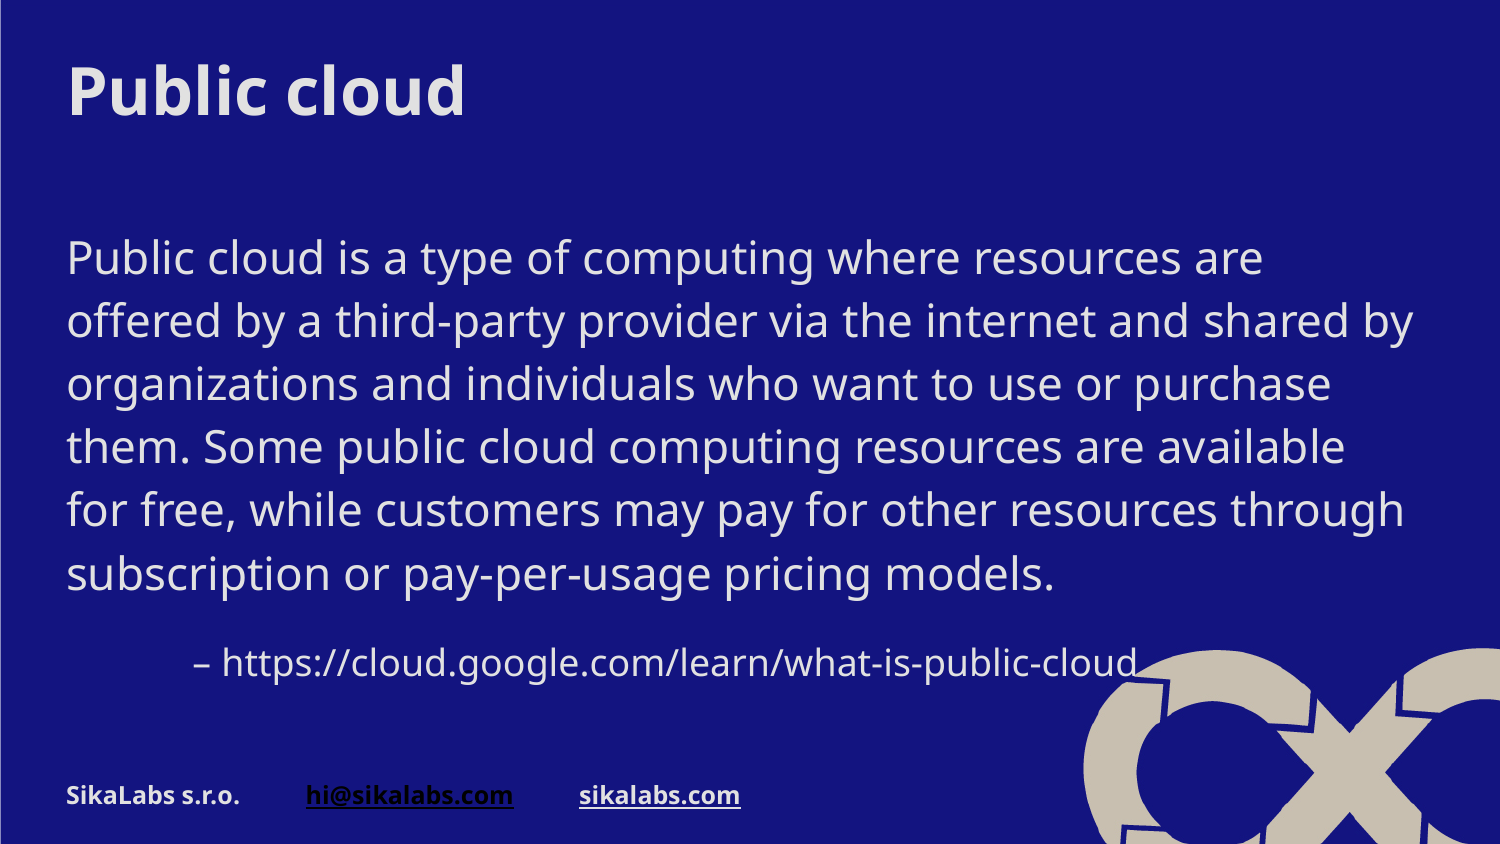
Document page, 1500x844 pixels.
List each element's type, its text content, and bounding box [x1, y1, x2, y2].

picture [0, 0, 1500, 844]
list Public cloud is a type of computing where resources are offered by a third-party provider via the internet and shared by organizations and individuals who want to use or purchase them. Some public cloud computing resources are available for free, while customers may pay for other resources through subscription or pay-per-usage pricing models. – https://cloud.google.com/learn/what-is-public-cloud [51, 205, 1437, 688]
title Public cloud [51, 33, 1449, 128]
